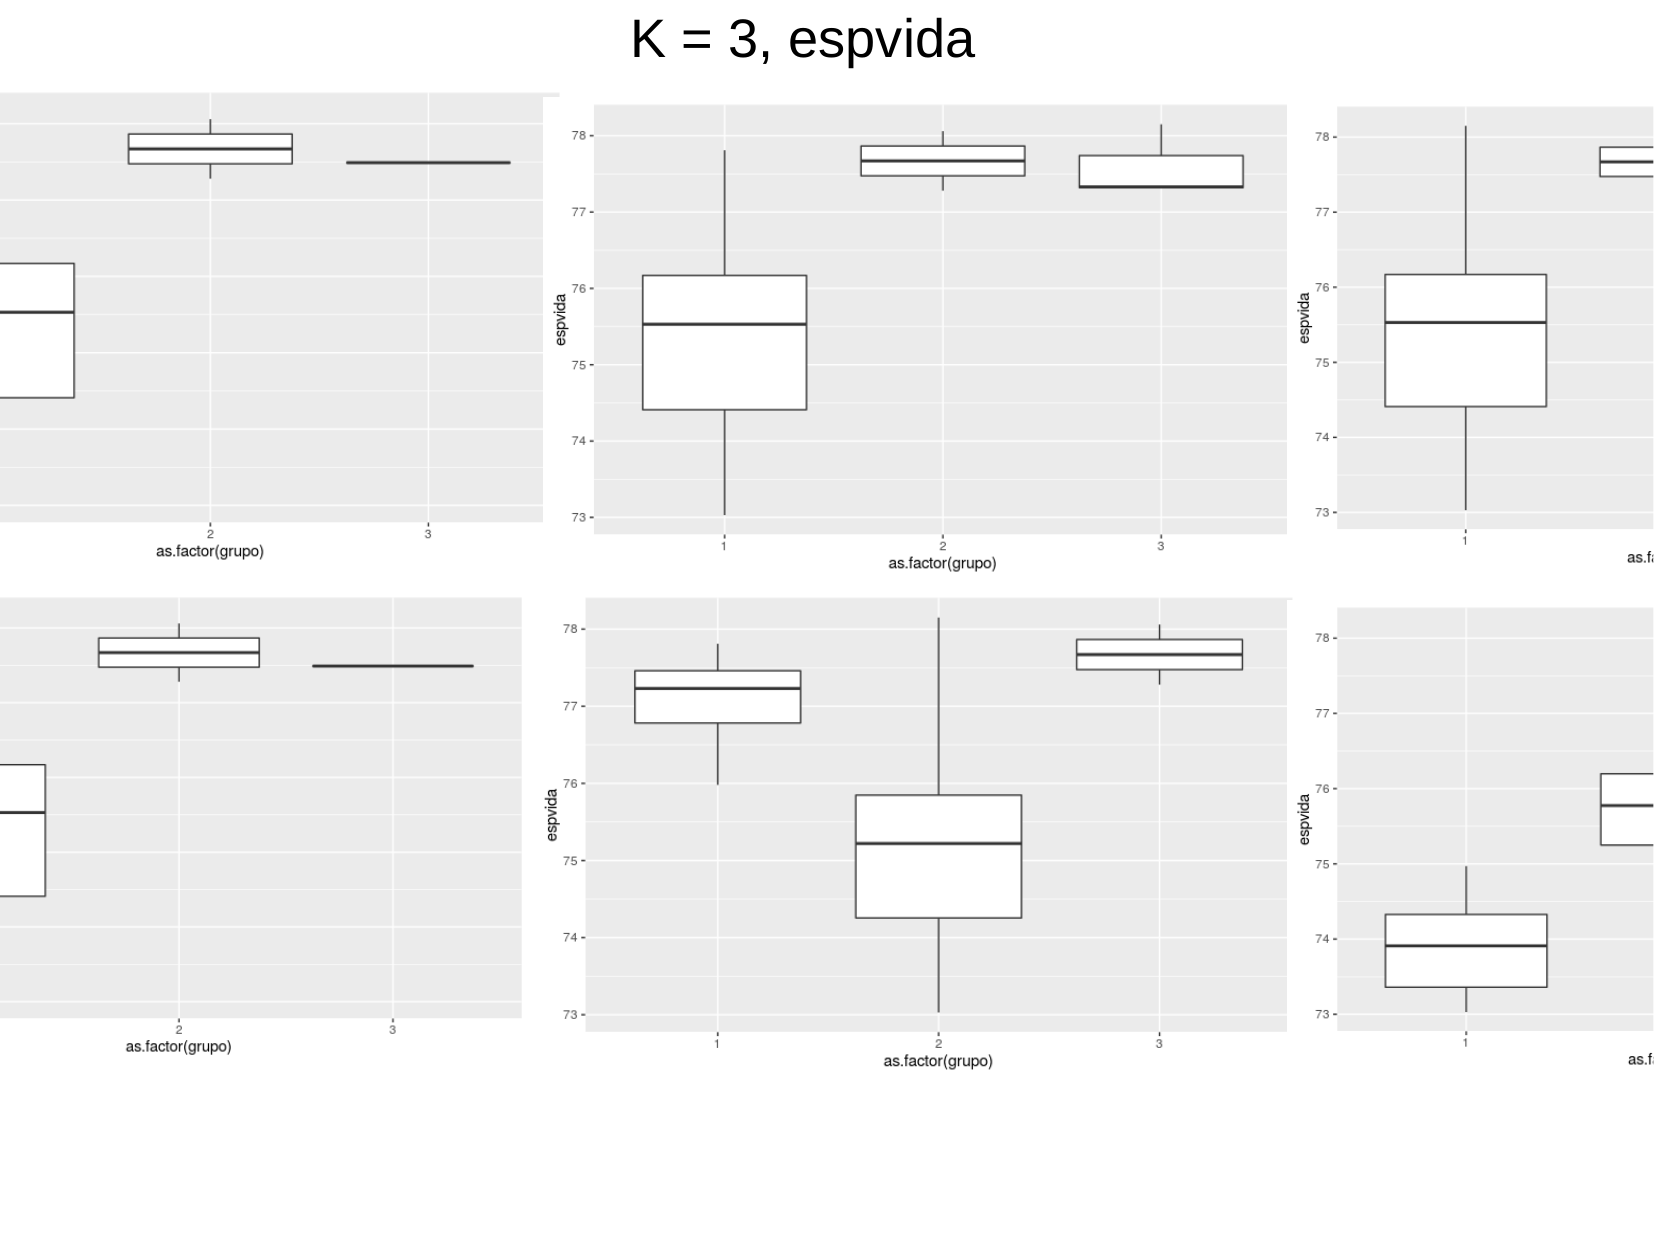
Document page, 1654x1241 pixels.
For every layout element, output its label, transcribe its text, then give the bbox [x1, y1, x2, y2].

picture [0, 590, 529, 1062]
picture [534, 590, 1654, 1077]
picture [0, 85, 1654, 579]
title K = 3, espvida [59, 0, 1548, 99]
